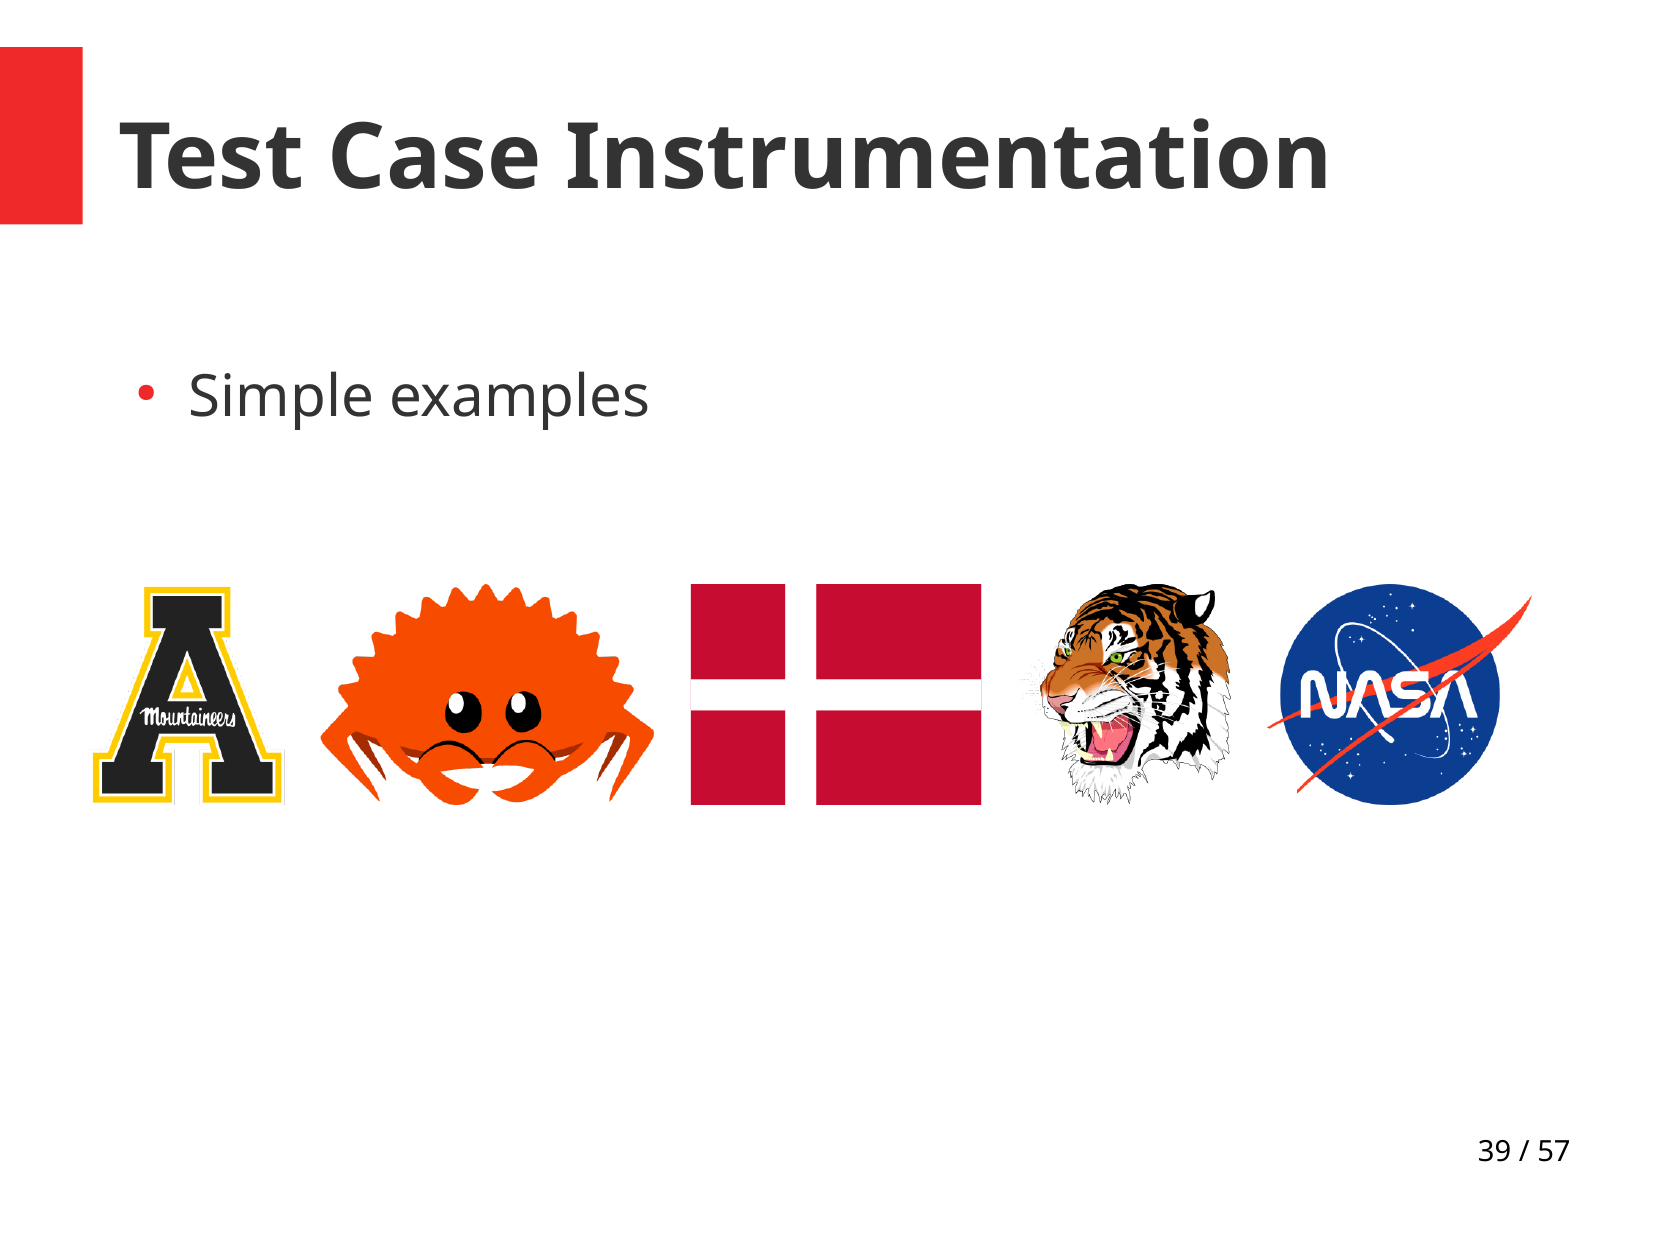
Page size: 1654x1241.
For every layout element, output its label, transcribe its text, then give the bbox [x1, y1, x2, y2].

title Test Case Instrumentation [118, 49, 1571, 257]
list Simple examples [118, 354, 721, 451]
picture [90, 584, 1532, 805]
